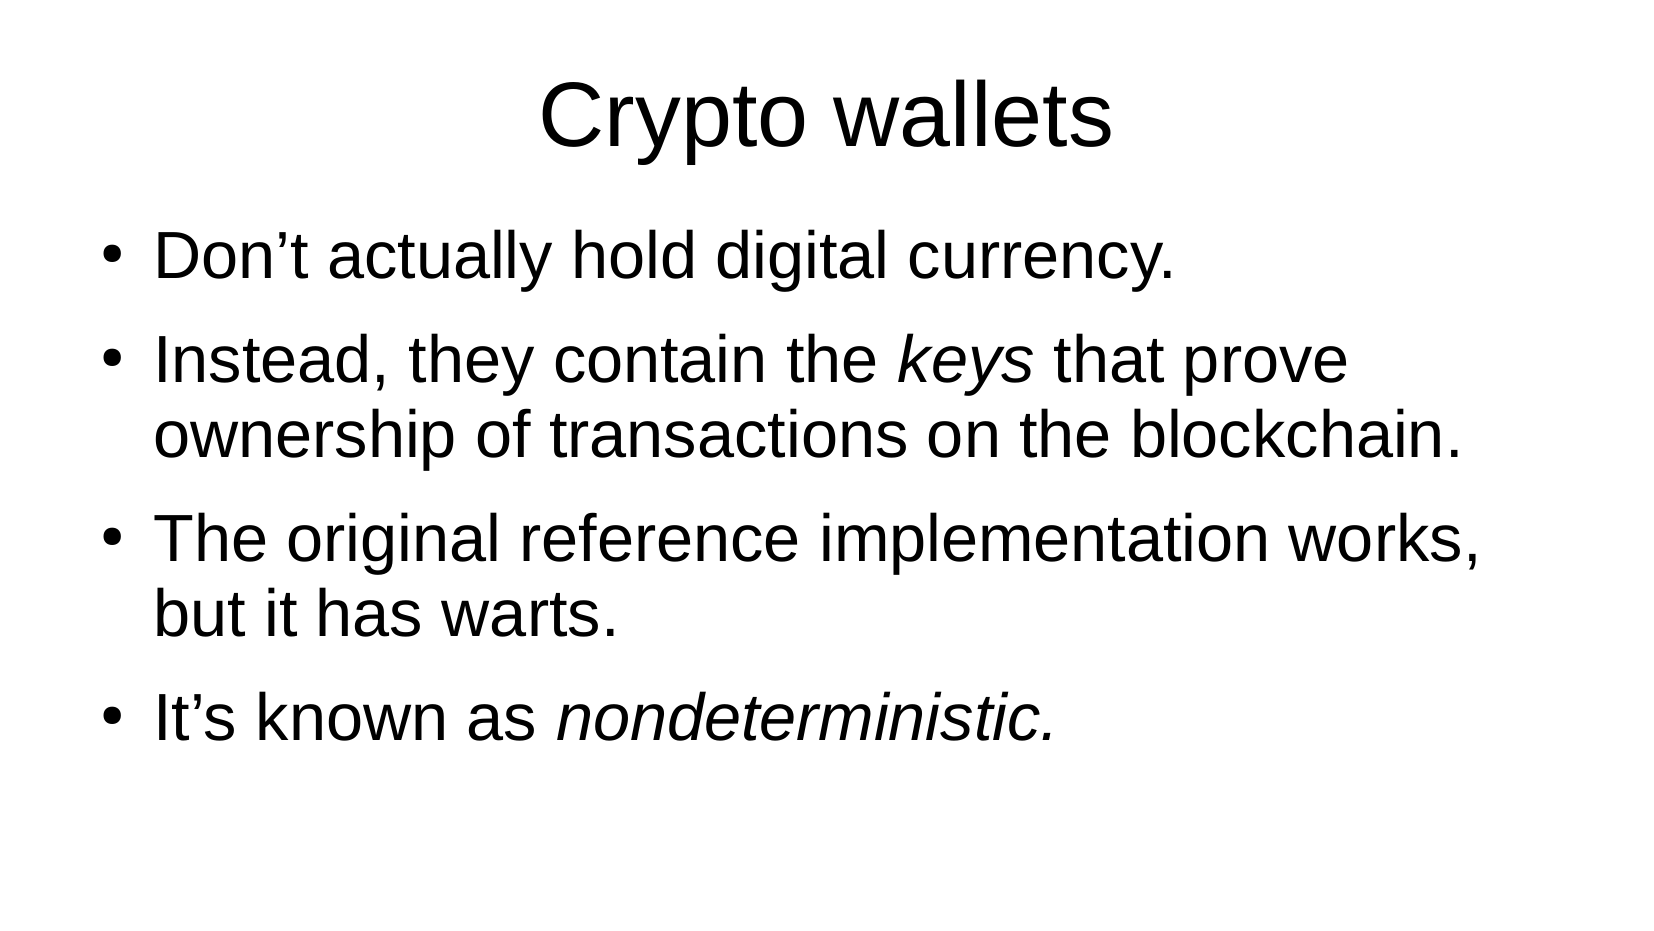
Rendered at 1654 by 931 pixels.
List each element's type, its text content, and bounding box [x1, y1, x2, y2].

title Crypto wallets [82, 37, 1571, 193]
list Don’t actually hold digital currency. Instead, they contain the keys that prove ownership of transactions on the blockchain. The original reference implementation works, but it has warts. It’s known as nondeterministic. [82, 217, 1571, 758]
